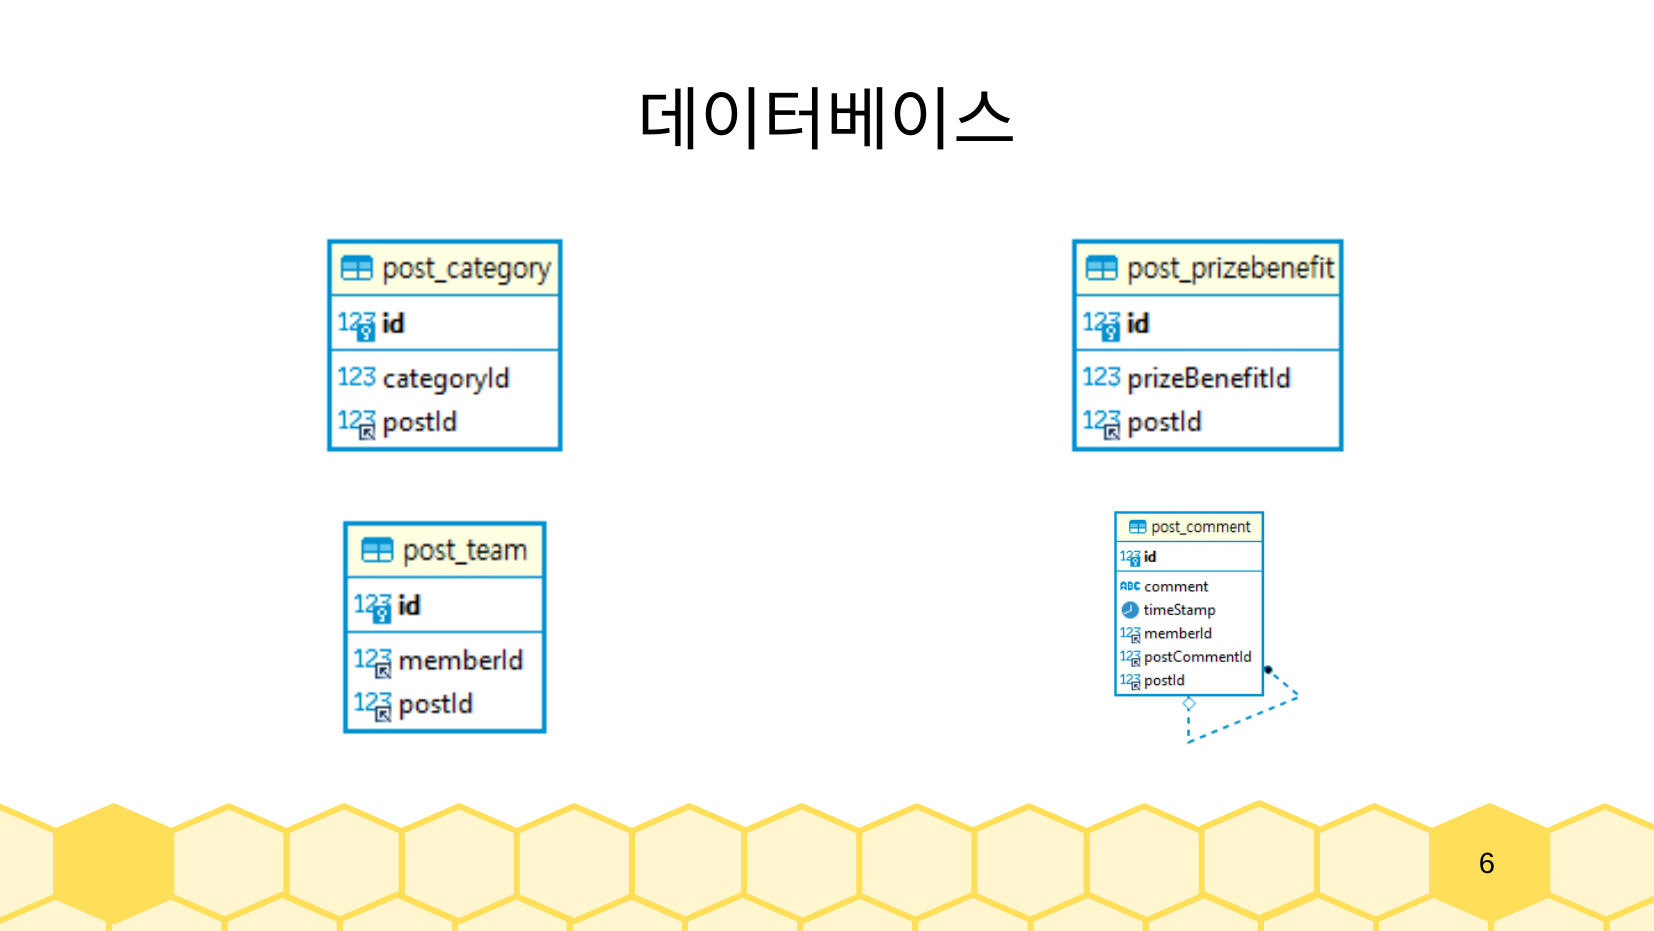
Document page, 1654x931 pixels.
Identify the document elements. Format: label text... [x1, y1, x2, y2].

picture [1050, 217, 1367, 475]
picture [305, 217, 586, 475]
picture [321, 499, 570, 757]
title 데이터베이스 [82, 37, 1571, 193]
picture [1102, 499, 1315, 757]
